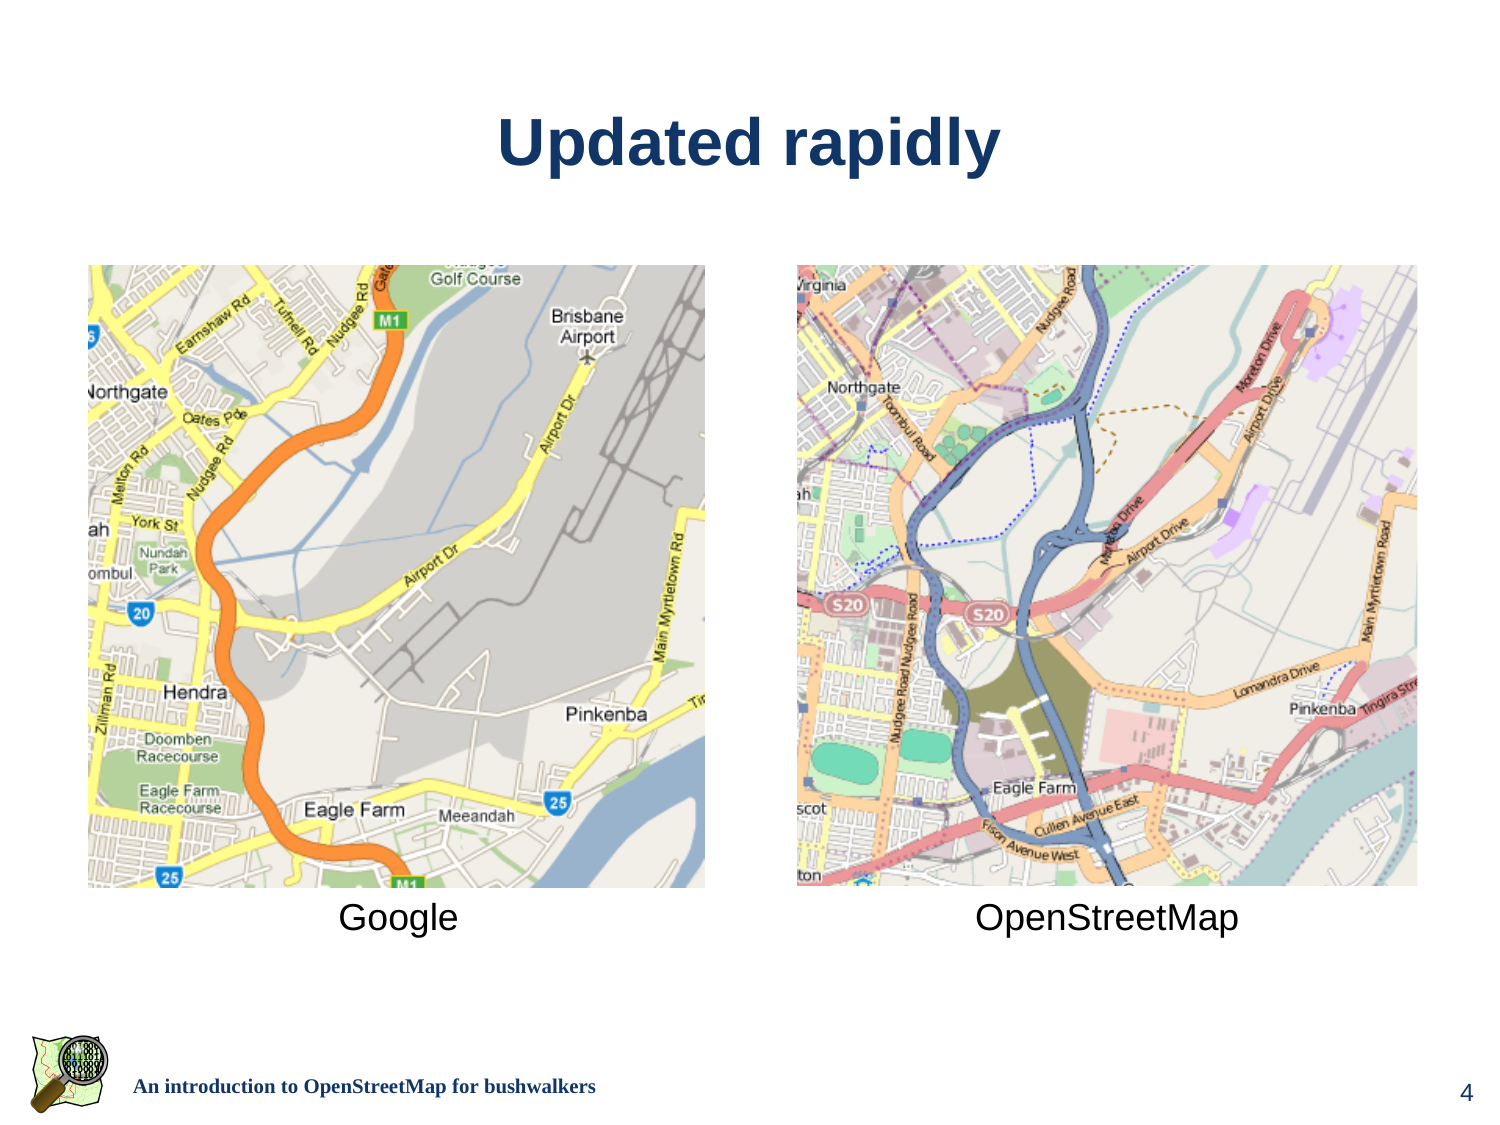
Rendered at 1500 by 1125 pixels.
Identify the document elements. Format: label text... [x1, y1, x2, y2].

picture [797, 265, 1418, 885]
picture [88, 265, 705, 885]
text_box OpenStreetMap [797, 885, 1418, 946]
text_box Google [88, 885, 709, 946]
picture [29, 1033, 110, 1114]
title Updated rapidly [74, 44, 1425, 233]
